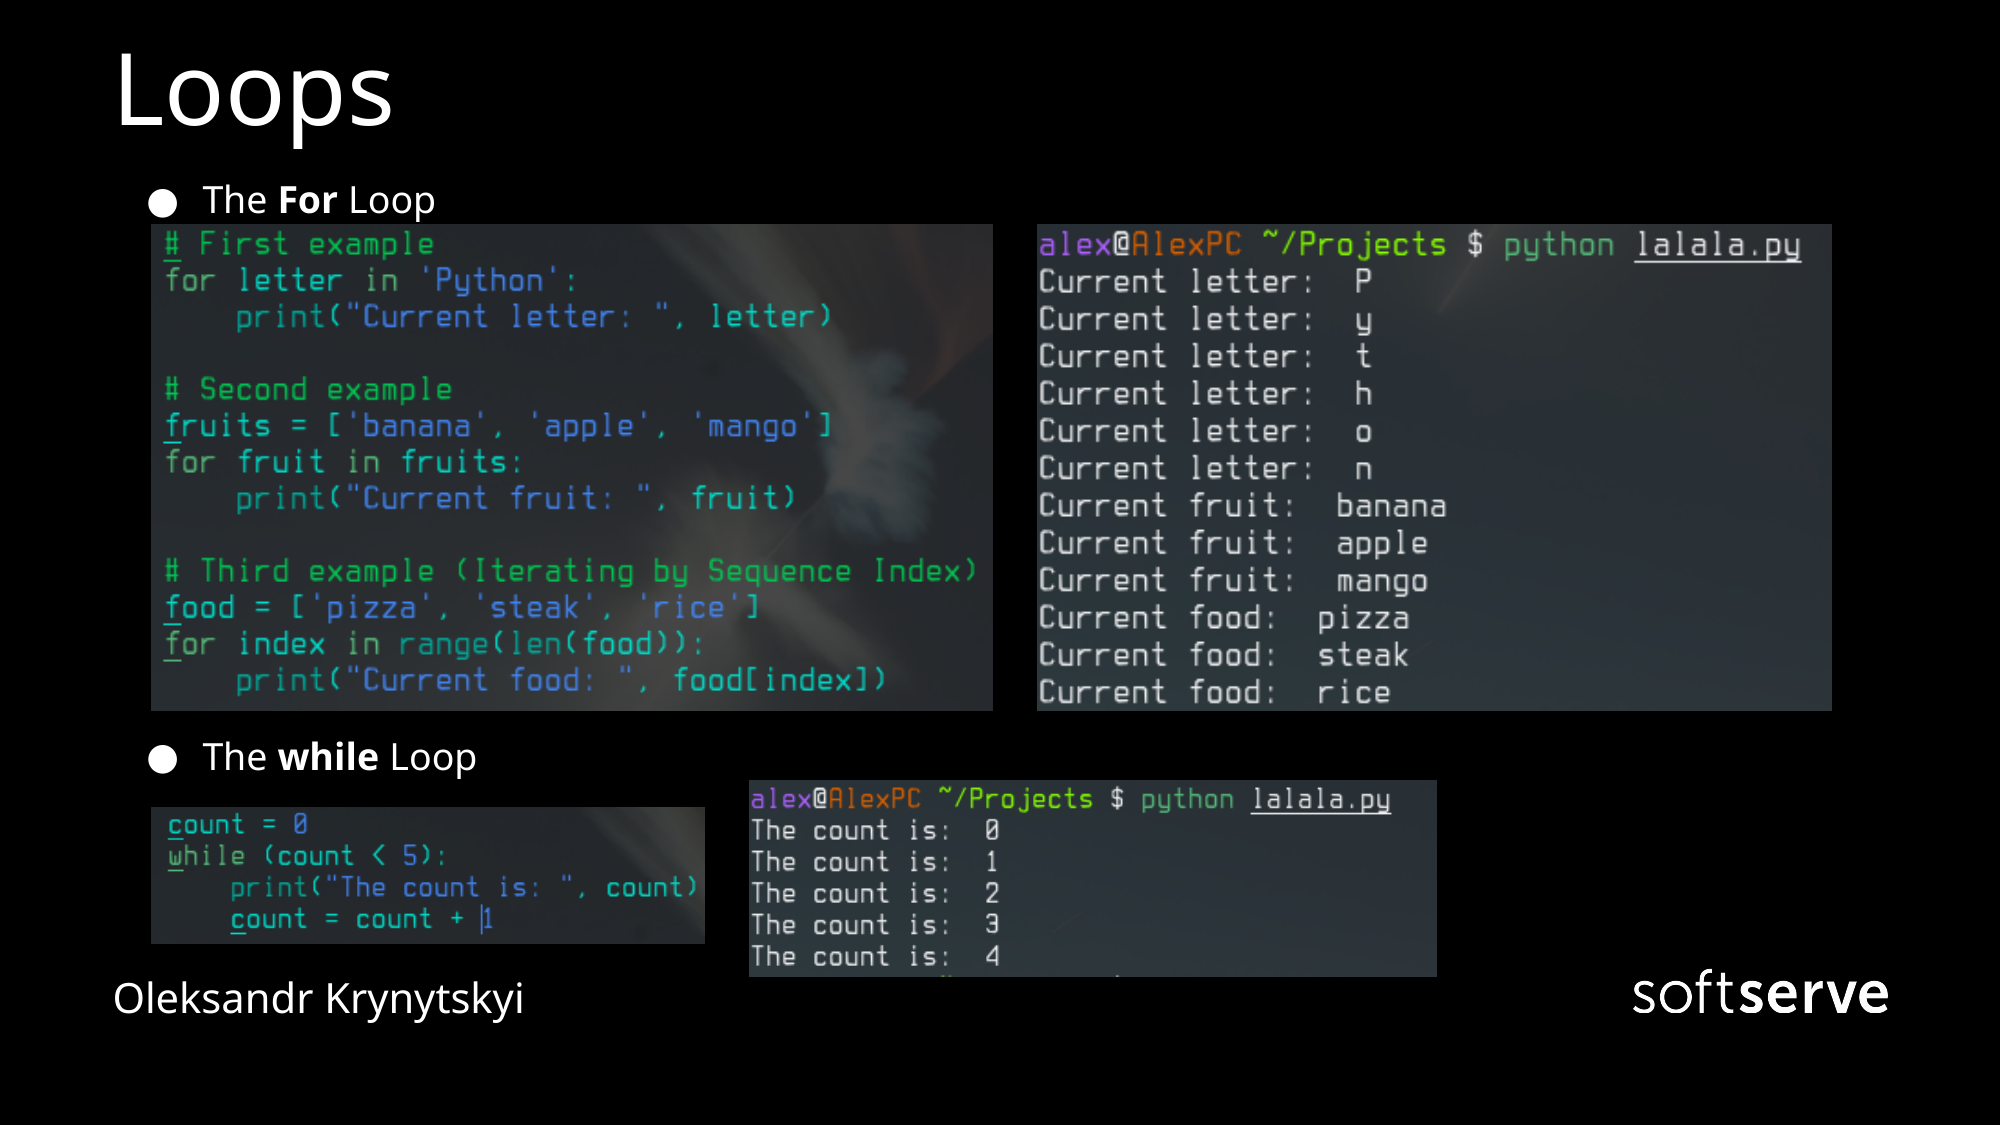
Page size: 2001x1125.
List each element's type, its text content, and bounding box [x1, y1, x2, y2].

text_box The For Loop [112, 154, 1888, 225]
title Loops [112, 33, 1888, 154]
picture [1633, 968, 1888, 1013]
picture [749, 780, 1437, 977]
picture [1037, 224, 1832, 711]
list Oleksandr Krynytskyi [112, 970, 682, 1019]
text_box The while Loop [112, 710, 1888, 781]
picture [151, 224, 993, 710]
picture [151, 807, 705, 944]
